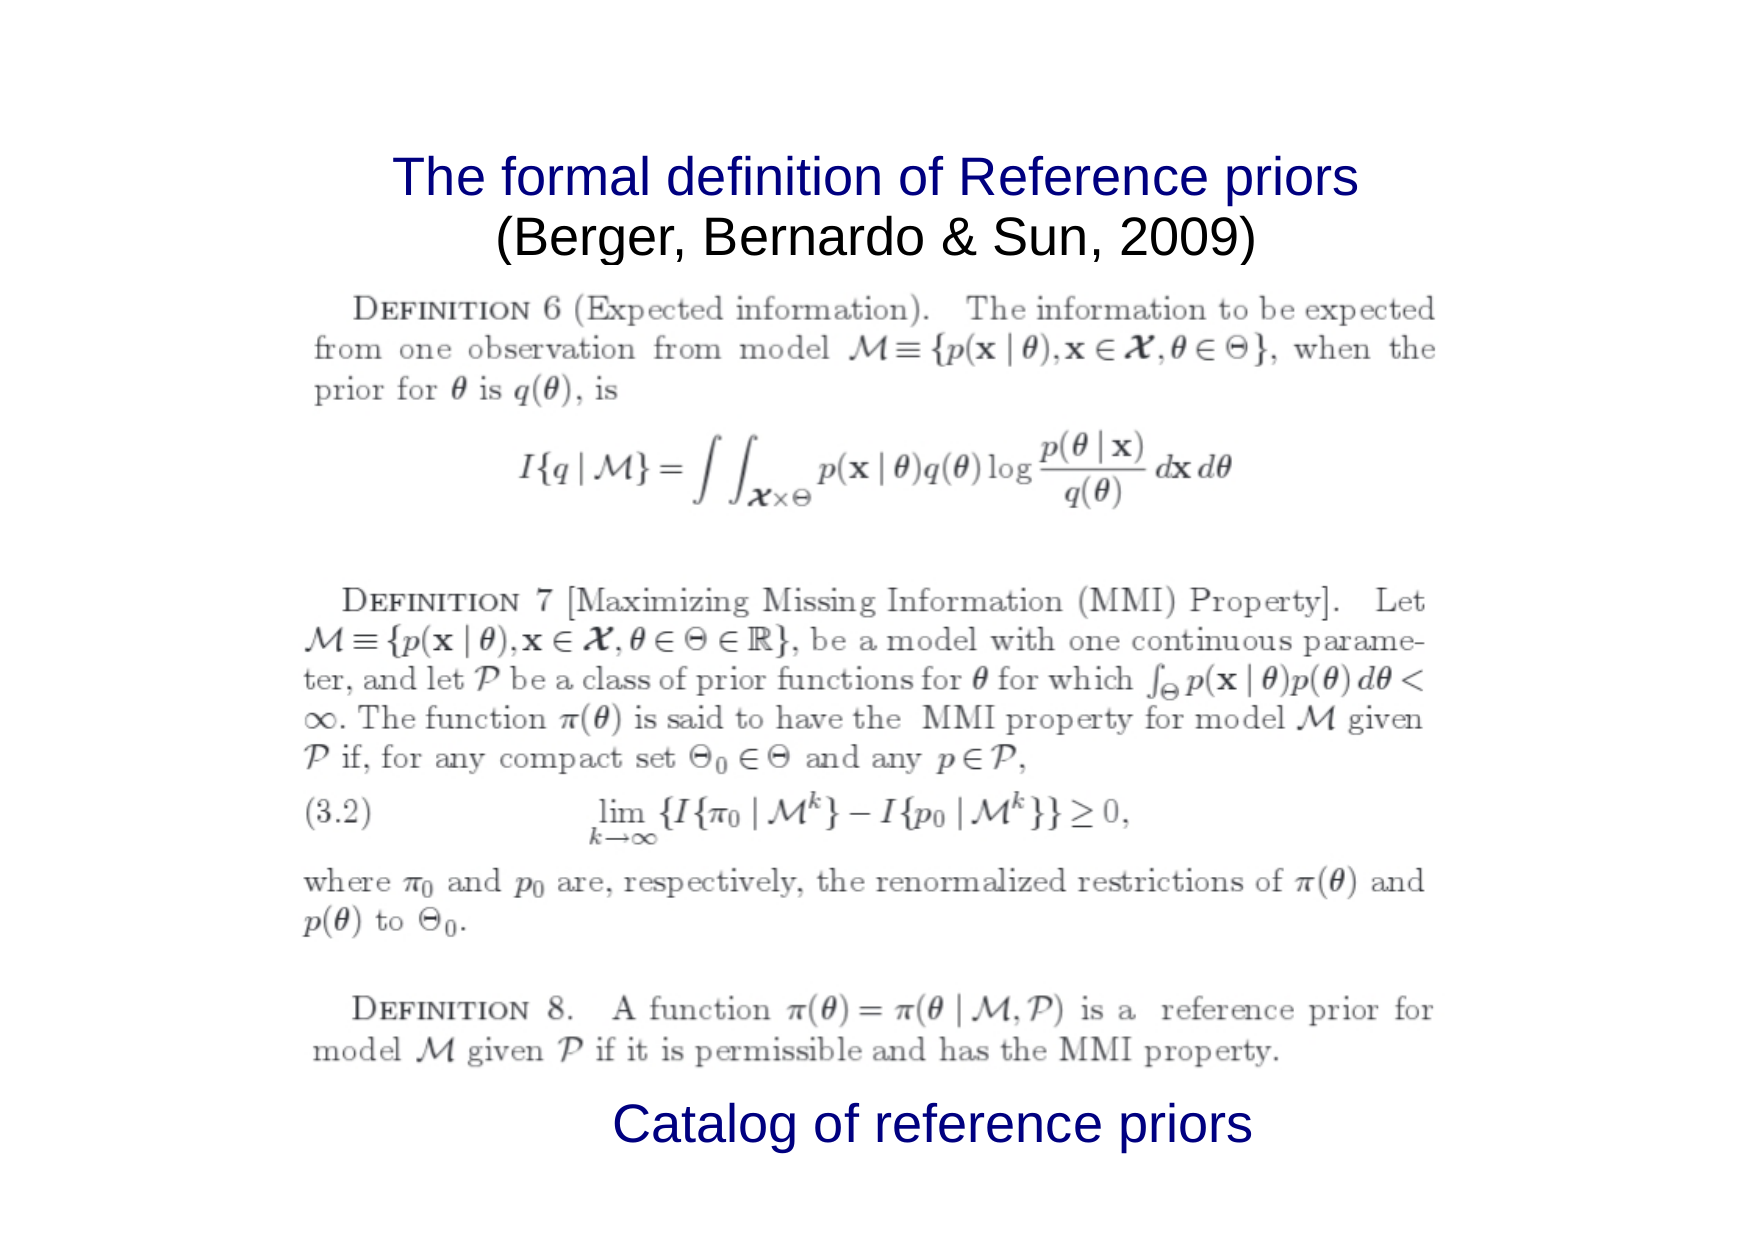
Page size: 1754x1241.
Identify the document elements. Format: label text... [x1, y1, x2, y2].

text_box The formal definition of Reference priors (Berger, Bernardo & Sun, 2009) [0, 138, 1754, 275]
text_box Catalog of reference priors [597, 1086, 1270, 1162]
picture [274, 566, 1495, 960]
picture [238, 265, 1518, 541]
picture [268, 969, 1477, 1081]
